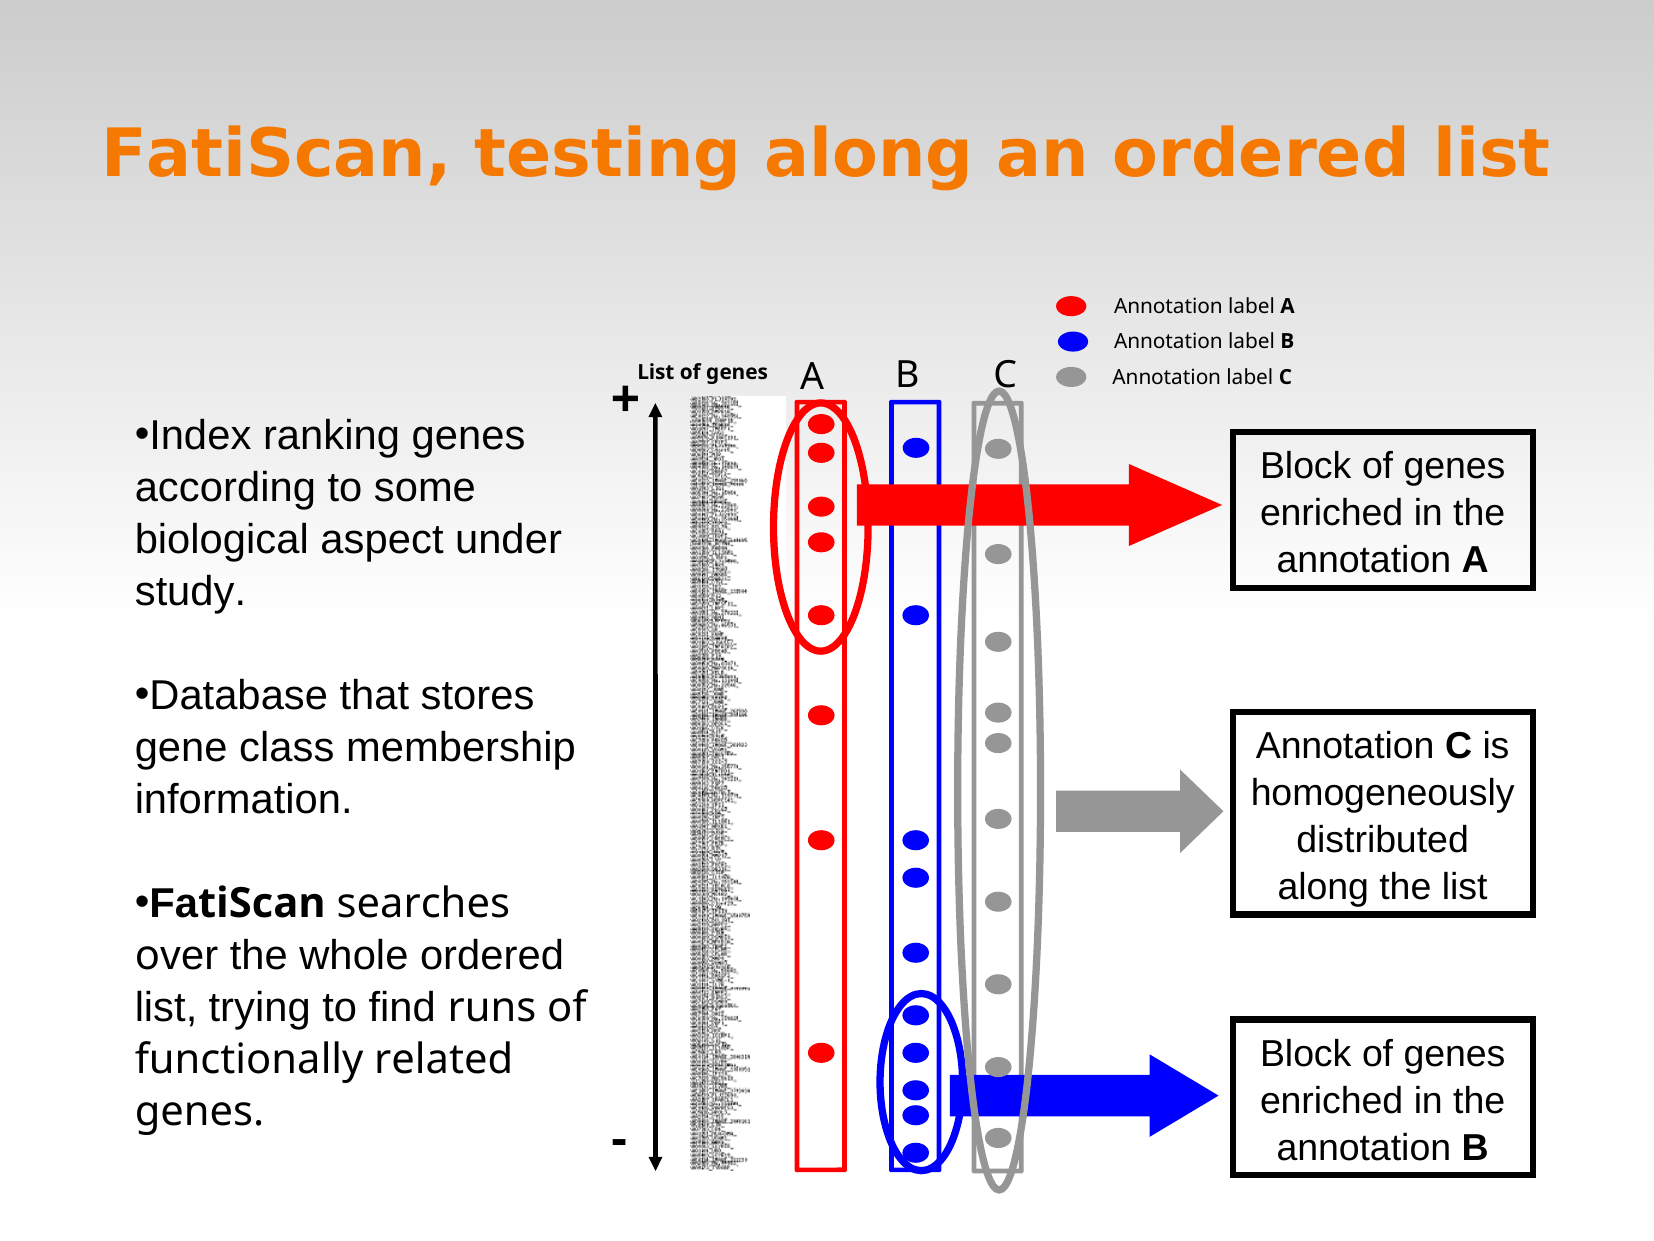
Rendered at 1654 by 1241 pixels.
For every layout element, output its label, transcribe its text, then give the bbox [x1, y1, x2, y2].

text_box [1056, 296, 1086, 316]
text_box [903, 438, 929, 458]
text_box List of genes [596, 351, 785, 392]
picture [690, 396, 786, 1171]
text_box [985, 632, 1011, 652]
text_box [903, 830, 929, 850]
text_box [857, 485, 968, 525]
text_box [950, 1075, 971, 1116]
text_box Block of genes enriched in the annotation A [1232, 431, 1533, 588]
text_box [985, 439, 1011, 459]
text_box [808, 830, 834, 850]
text_box B [880, 342, 935, 404]
text_box [808, 706, 834, 725]
text_box [903, 1006, 929, 1025]
text_box - [596, 1095, 656, 1174]
text_box [808, 1043, 834, 1063]
text_box [985, 892, 1011, 911]
text_box + [596, 355, 656, 434]
text_box [1027, 1055, 1218, 1136]
text_box A [785, 343, 833, 405]
text_box [985, 703, 1011, 722]
text_box Annotation label C [1097, 355, 1356, 397]
text_box [985, 975, 1011, 994]
text_box [1030, 465, 1221, 545]
text_box [903, 1143, 929, 1163]
text_box Annotation label A [1099, 284, 1358, 320]
picture [778, 459, 786, 595]
text_box [1056, 367, 1086, 387]
title FatiScan, testing along an ordered list [82, 49, 1571, 257]
text_box [903, 1081, 929, 1100]
text_box Block of genes enriched in the annotation B [1232, 1019, 1533, 1176]
text_box [903, 1043, 929, 1063]
text_box [985, 544, 1011, 564]
text_box [985, 733, 1011, 753]
text_box [903, 1105, 929, 1125]
text_box Index ranking genes according to some biological aspect under study. Database that stores gene class membership information. FatiScan searches over the whole ordered list, trying to find runs of functionally related genes. [120, 398, 608, 1142]
text_box Annotation label B [1099, 320, 1358, 361]
text_box [808, 497, 834, 516]
text_box [903, 605, 929, 625]
text_box [972, 485, 1026, 525]
text_box [903, 943, 929, 963]
text_box [808, 414, 834, 434]
text_box [985, 1128, 1011, 1148]
text_box [903, 868, 929, 888]
text_box [1058, 332, 1088, 351]
text_box Annotation C is homogeneously distributed along the list [1232, 711, 1533, 915]
text_box [985, 809, 1011, 829]
text_box [808, 443, 834, 463]
text_box [808, 533, 834, 552]
text_box [808, 605, 834, 625]
text_box C [978, 342, 1032, 404]
text_box [1056, 771, 1223, 852]
text_box [974, 1057, 1024, 1116]
